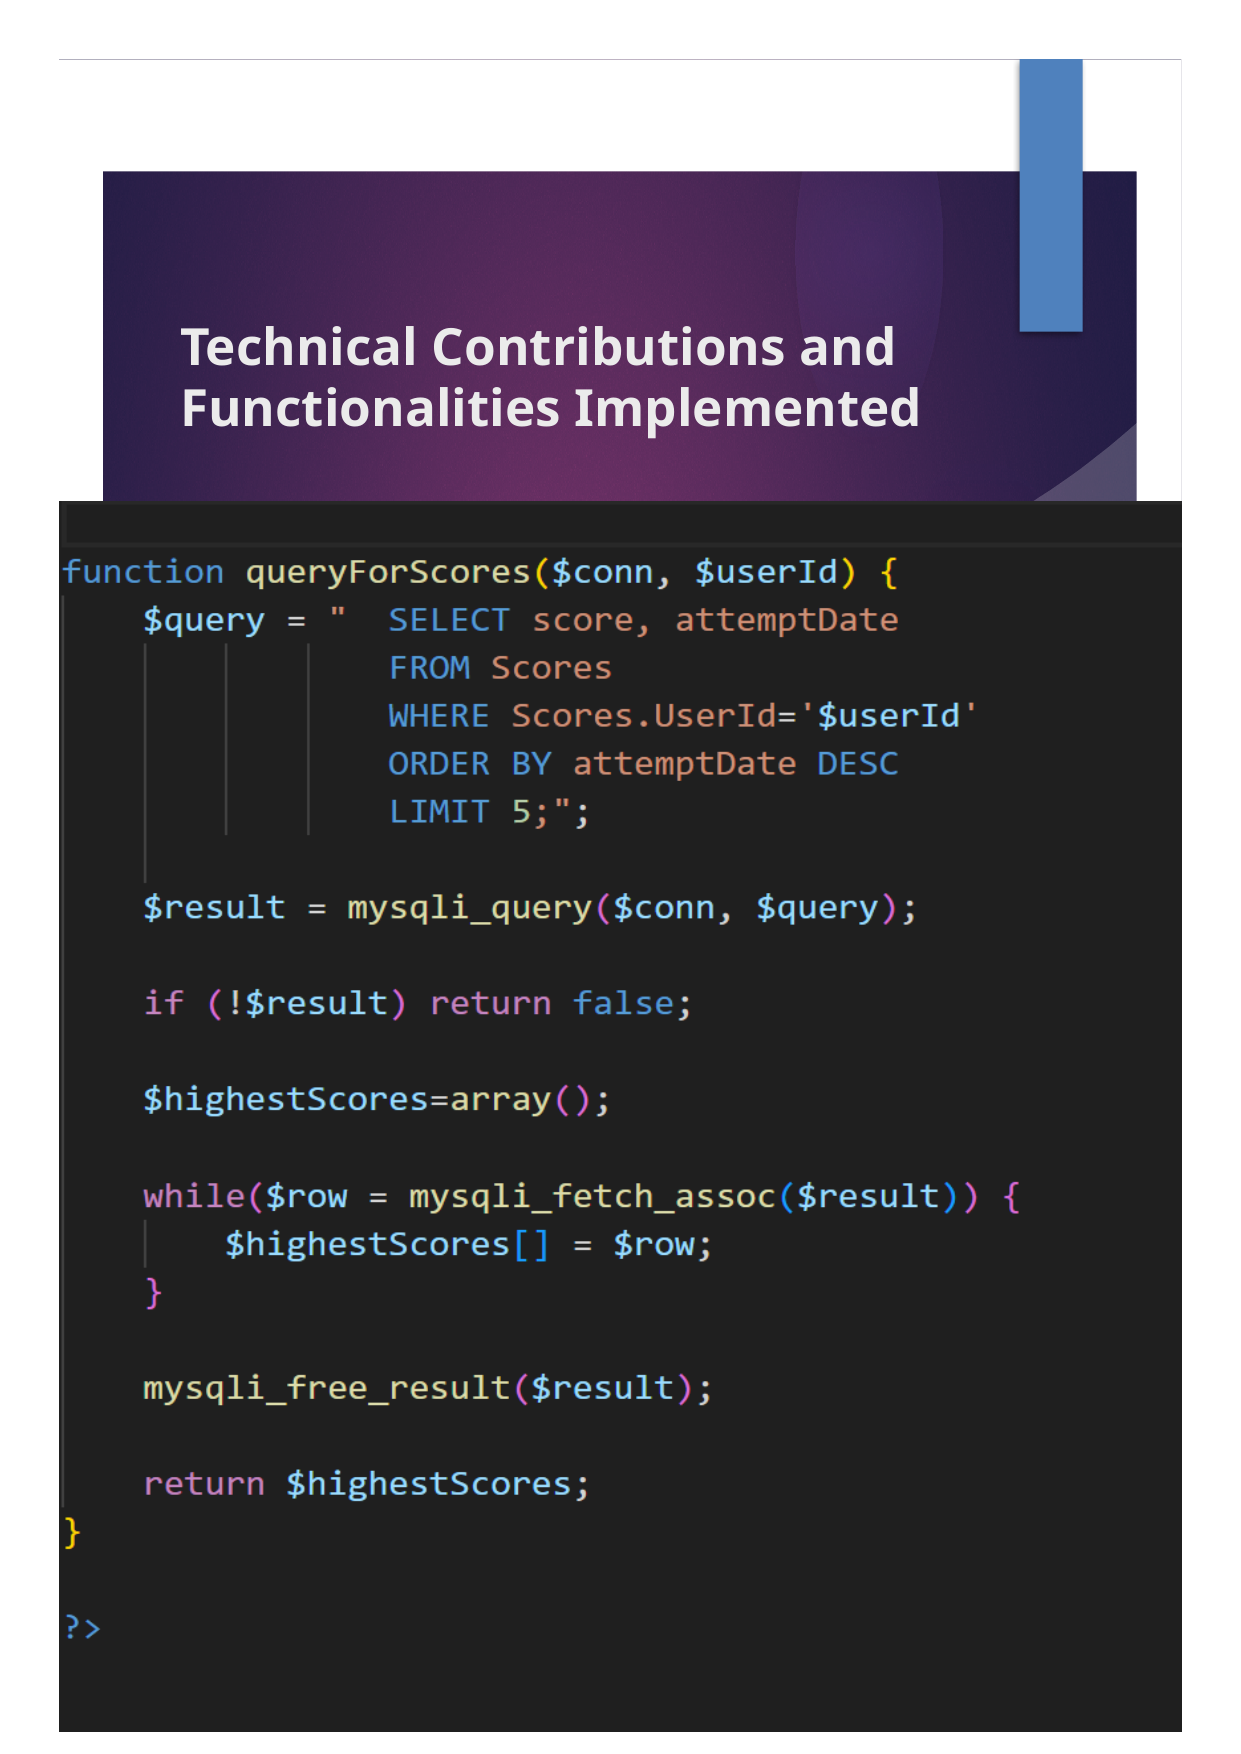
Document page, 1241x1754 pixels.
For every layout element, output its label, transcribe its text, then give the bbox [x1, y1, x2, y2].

title Technical Contributions and Functionalities Implemented [165, 291, 972, 460]
picture [59, 172, 1182, 1732]
